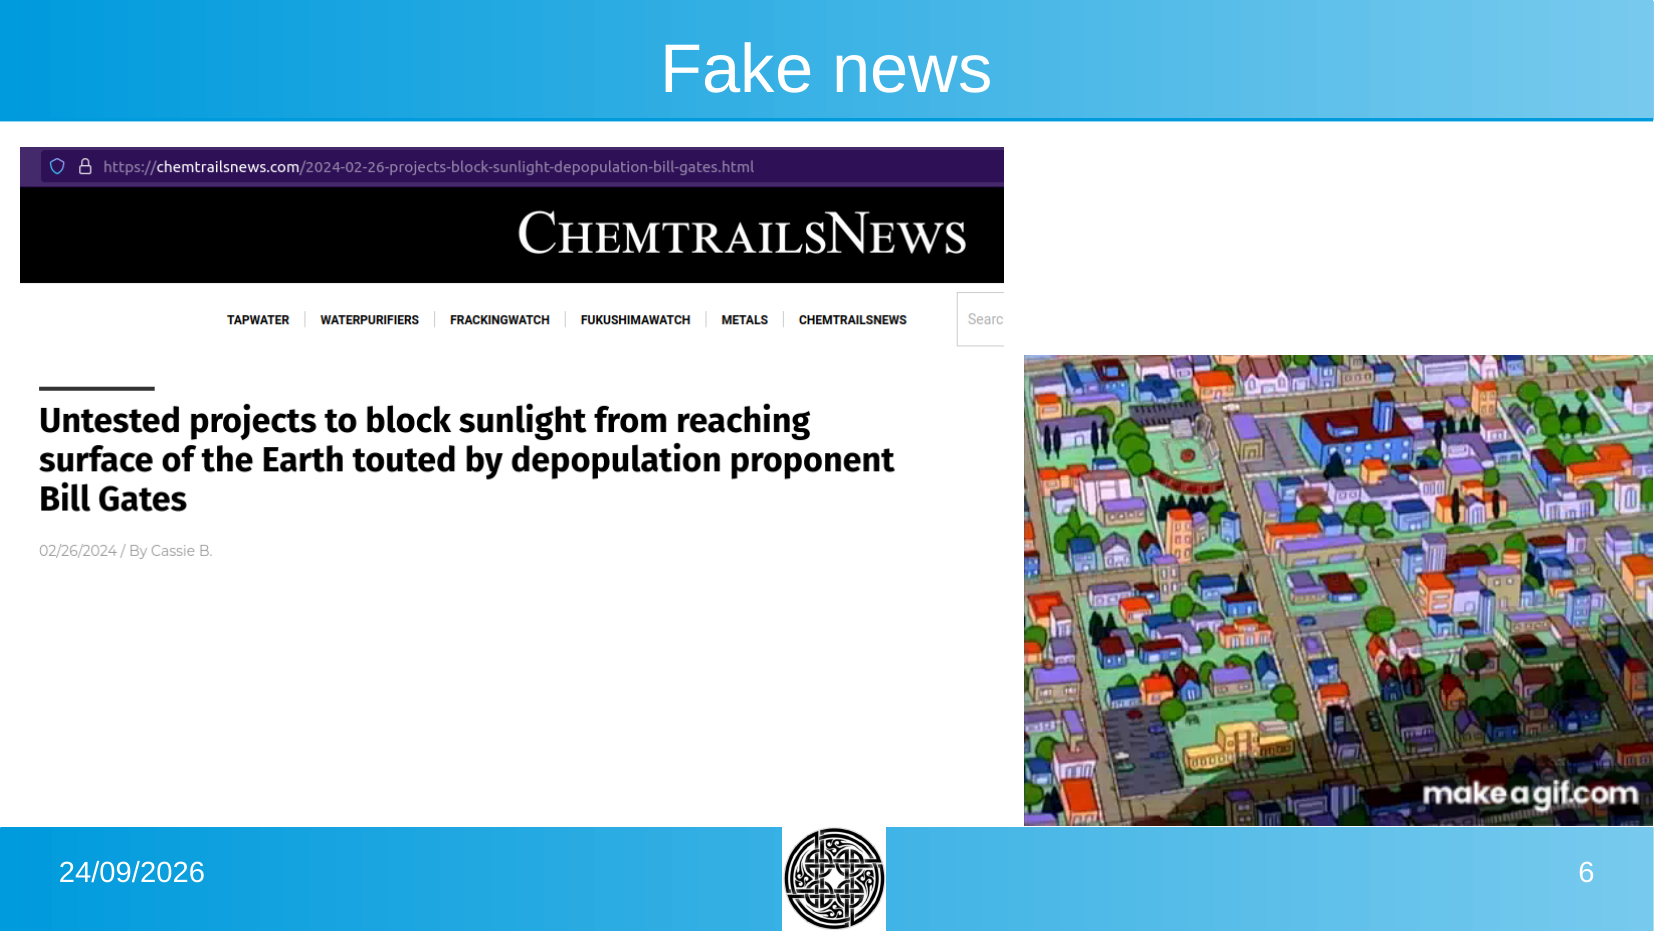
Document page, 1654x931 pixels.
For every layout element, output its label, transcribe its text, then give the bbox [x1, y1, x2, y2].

picture [20, 147, 1004, 564]
text_box [1023, 354, 1654, 827]
title Fake news [59, 29, 1595, 108]
picture [782, 826, 886, 931]
